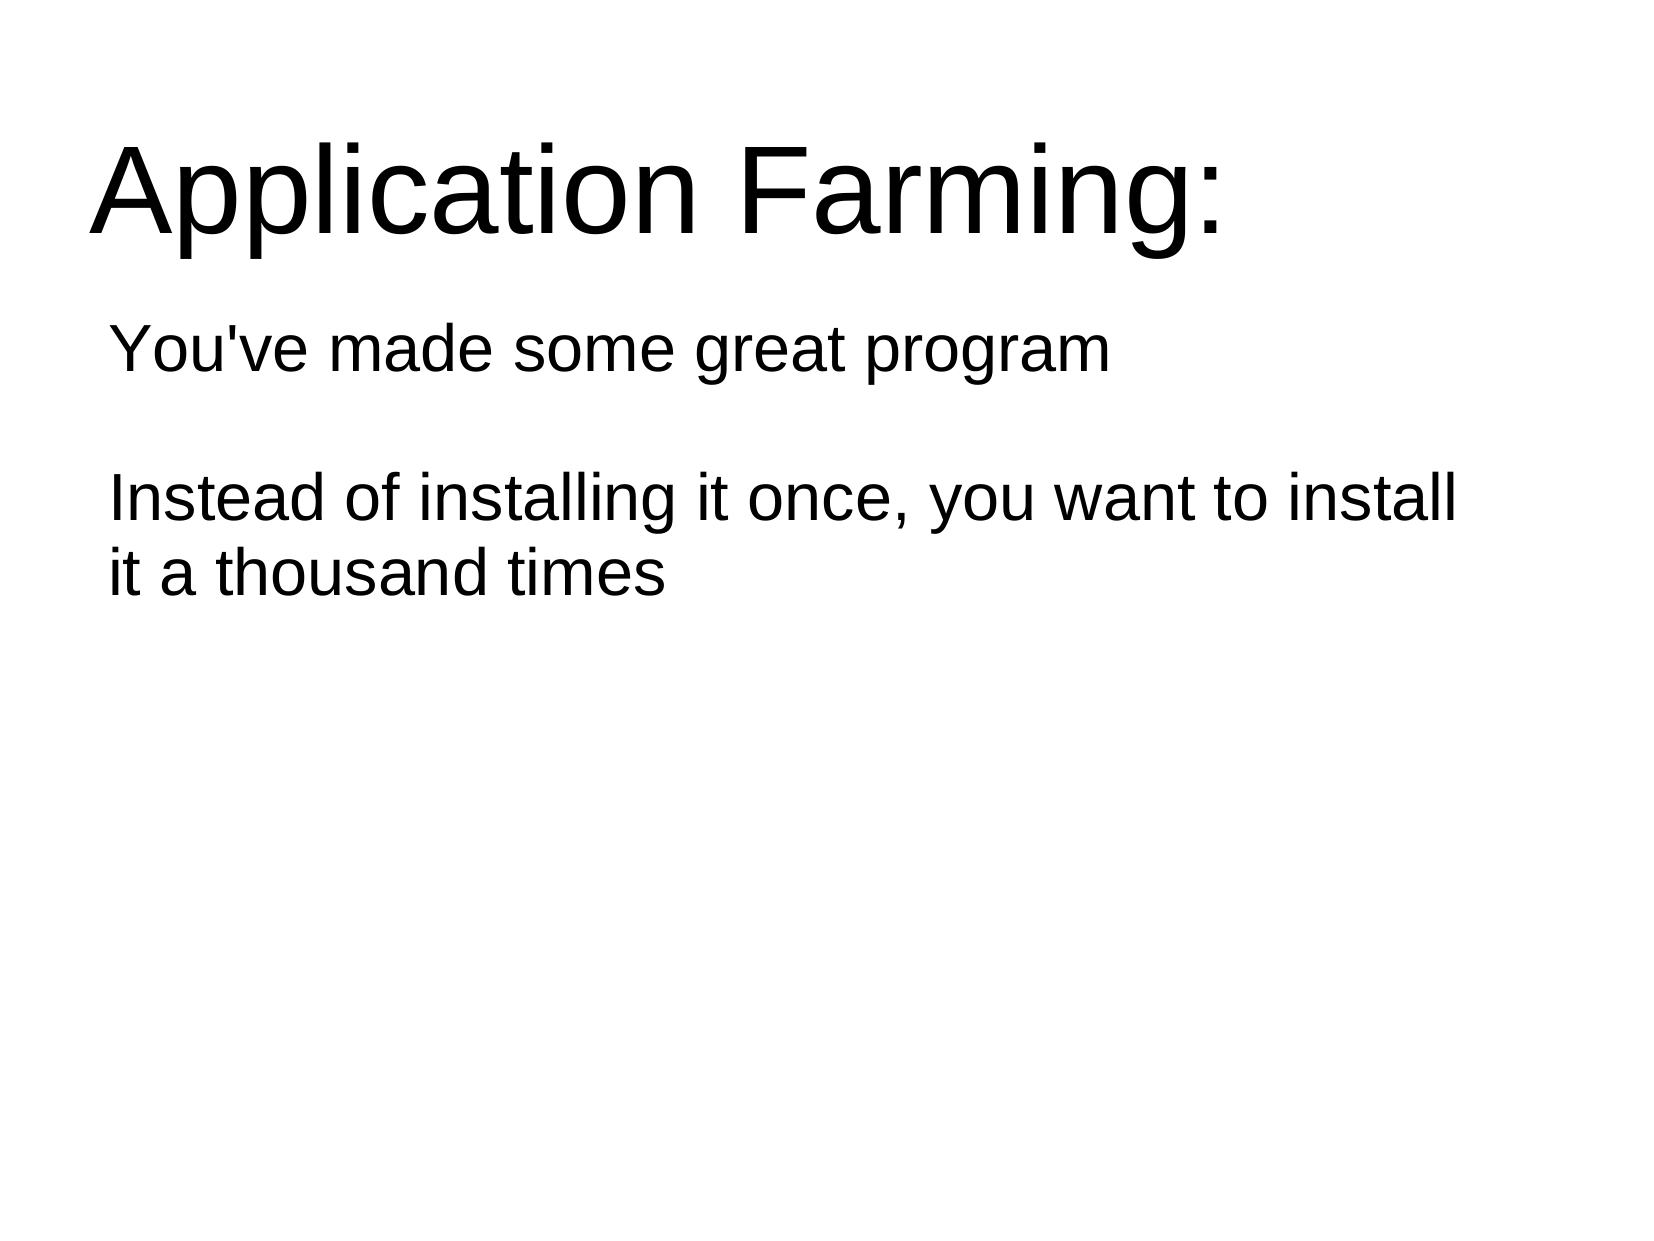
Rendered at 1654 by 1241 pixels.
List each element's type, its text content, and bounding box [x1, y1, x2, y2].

text_box Application Farming: You've made some great program Instead of installing it once, you want to install it a thousand times [75, 112, 1538, 618]
